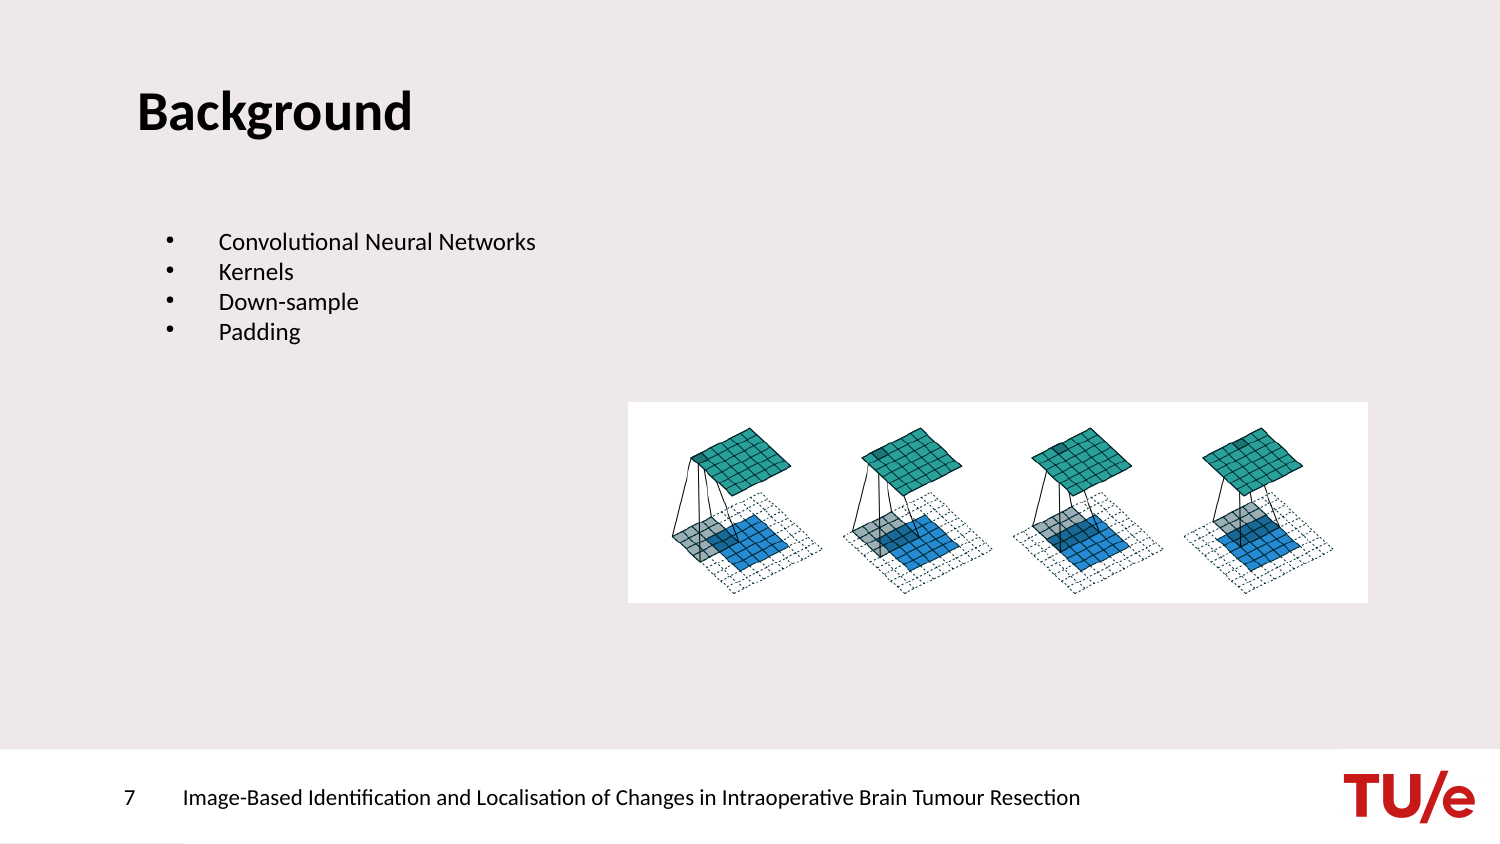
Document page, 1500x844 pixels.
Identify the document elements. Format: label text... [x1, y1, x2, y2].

list Convolutional Neural Networks Kernels Down-sample Padding [147, 195, 1388, 676]
title Background [124, 85, 1364, 174]
picture [628, 402, 1368, 603]
picture [1339, 749, 1500, 844]
